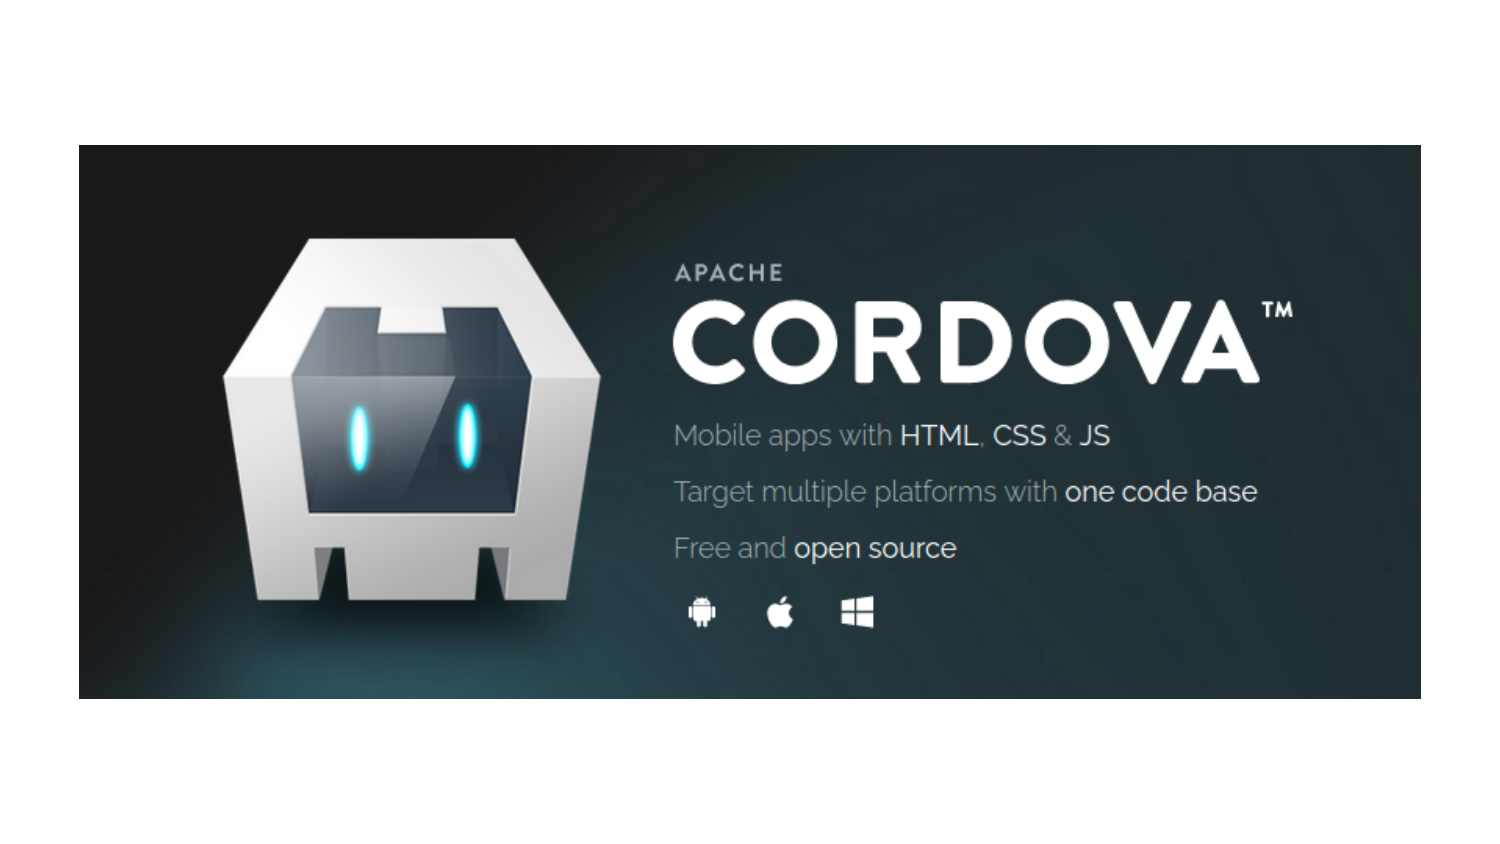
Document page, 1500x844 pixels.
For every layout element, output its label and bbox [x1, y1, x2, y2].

title [51, 116, 1449, 653]
picture [79, 145, 1421, 699]
